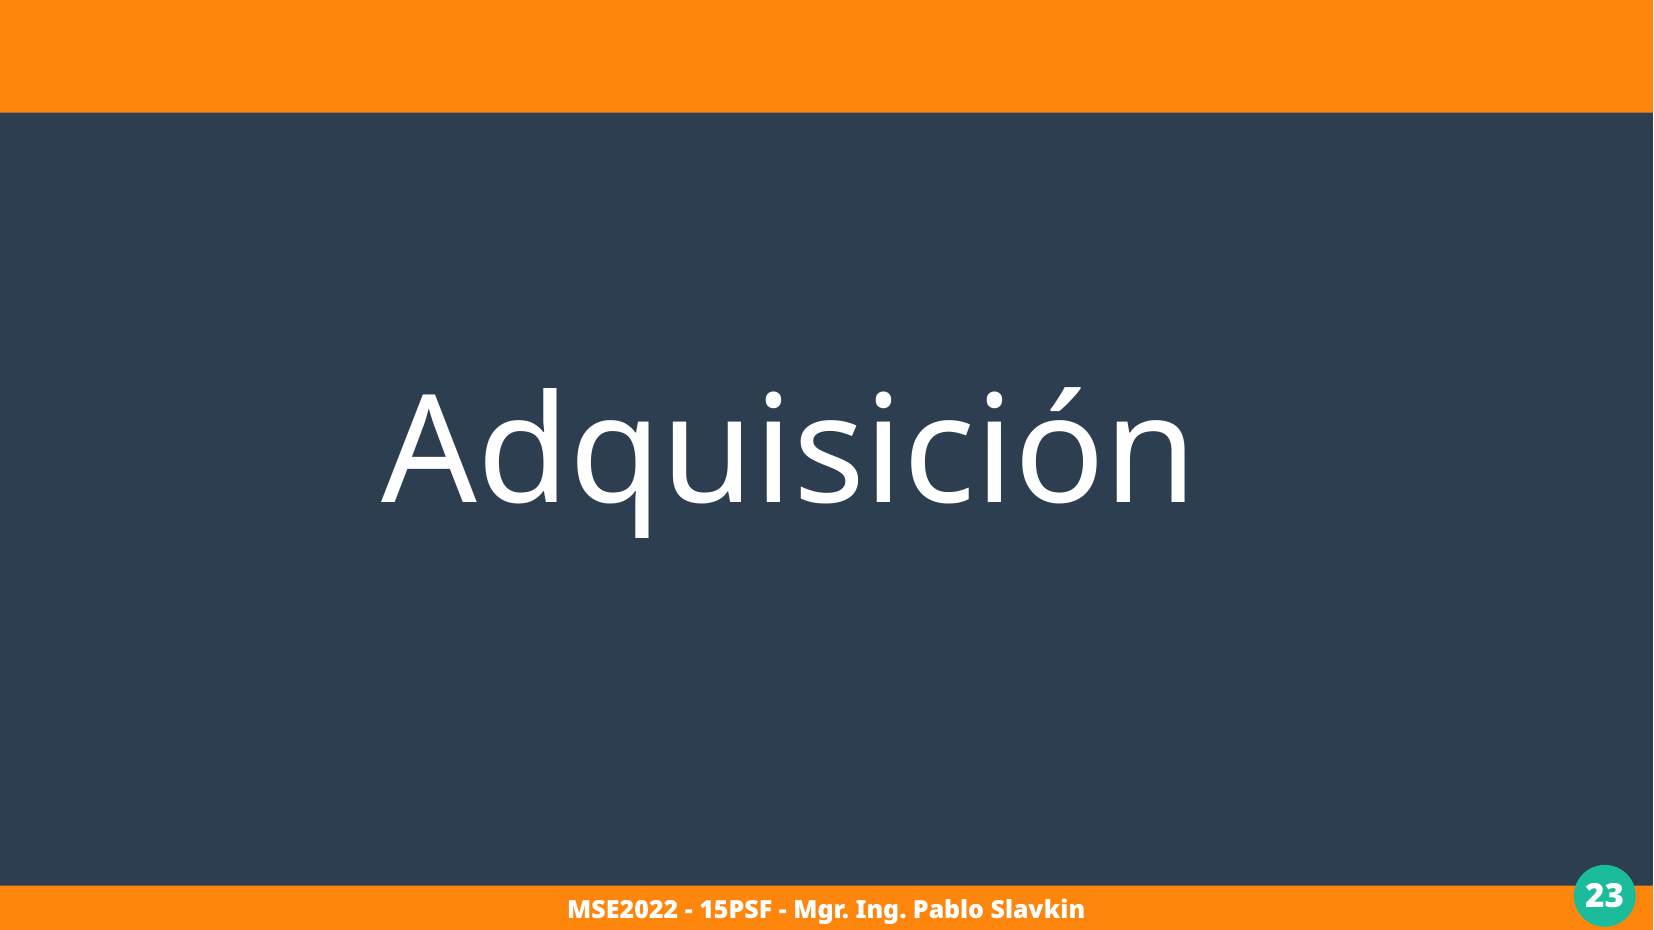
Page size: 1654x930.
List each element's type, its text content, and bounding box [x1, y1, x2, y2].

list Adquisición [381, 342, 1311, 579]
